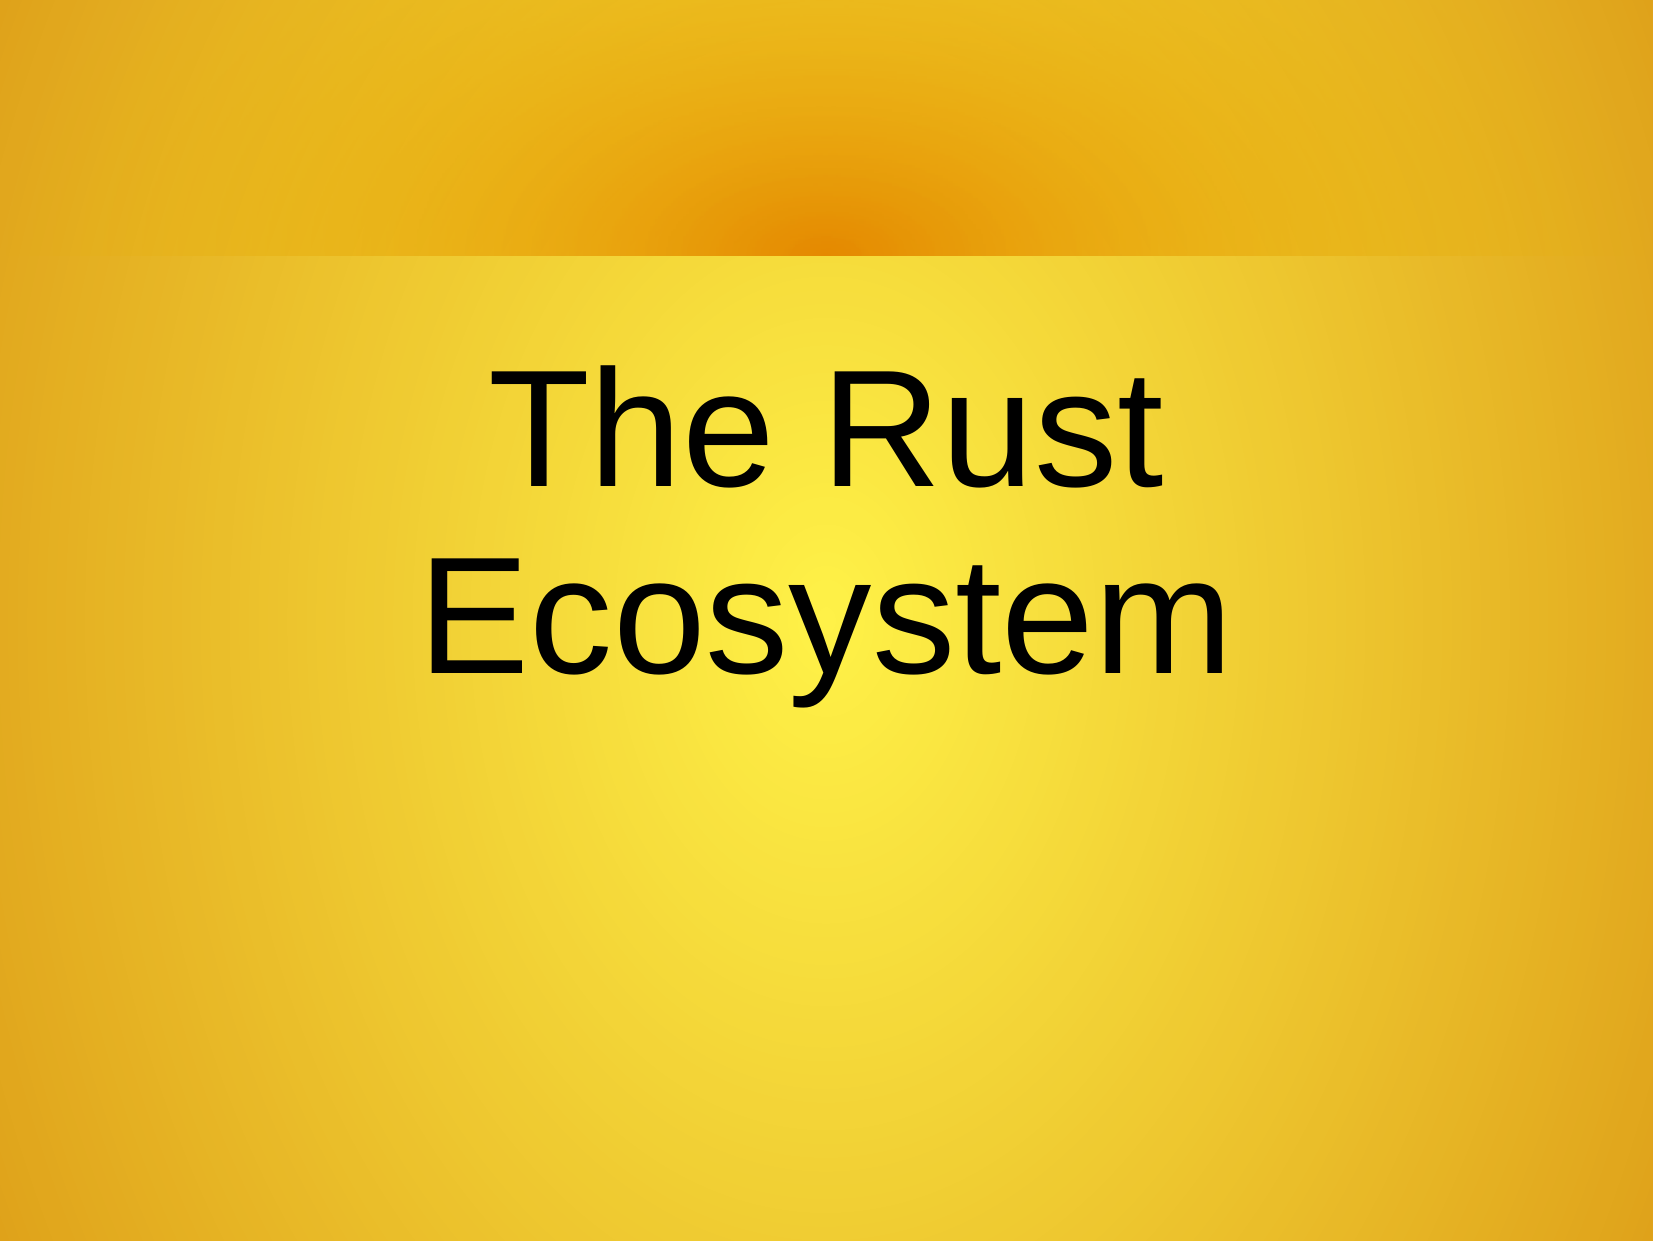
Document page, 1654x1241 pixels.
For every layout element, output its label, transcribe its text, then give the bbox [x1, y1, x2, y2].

subtitle The Rust Ecosystem [82, 47, 1571, 997]
